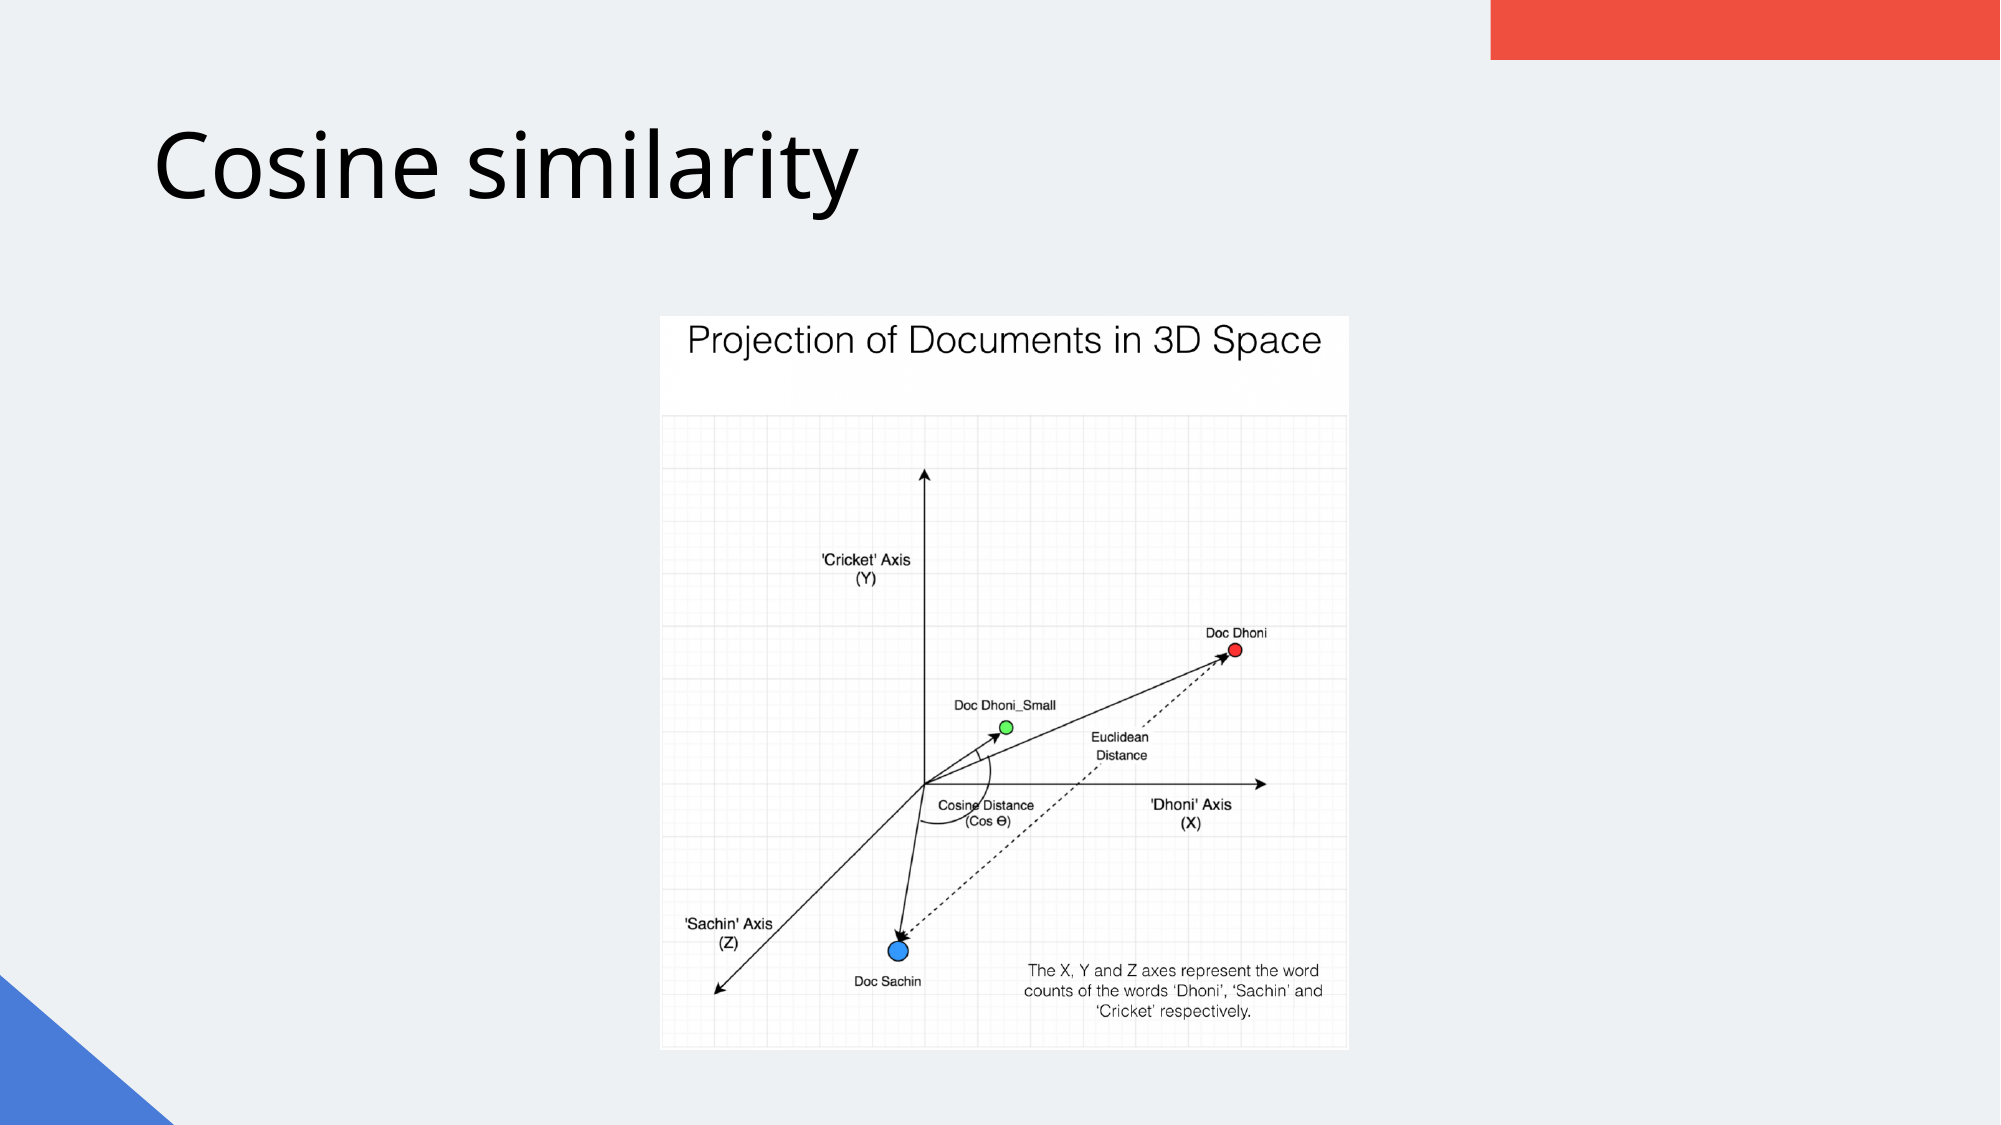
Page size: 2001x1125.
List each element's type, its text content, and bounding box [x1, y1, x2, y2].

text_box [0, 974, 174, 1125]
text_box [1490, 0, 2000, 60]
title Cosine similarity [137, 59, 1863, 278]
picture [660, 316, 1349, 1051]
